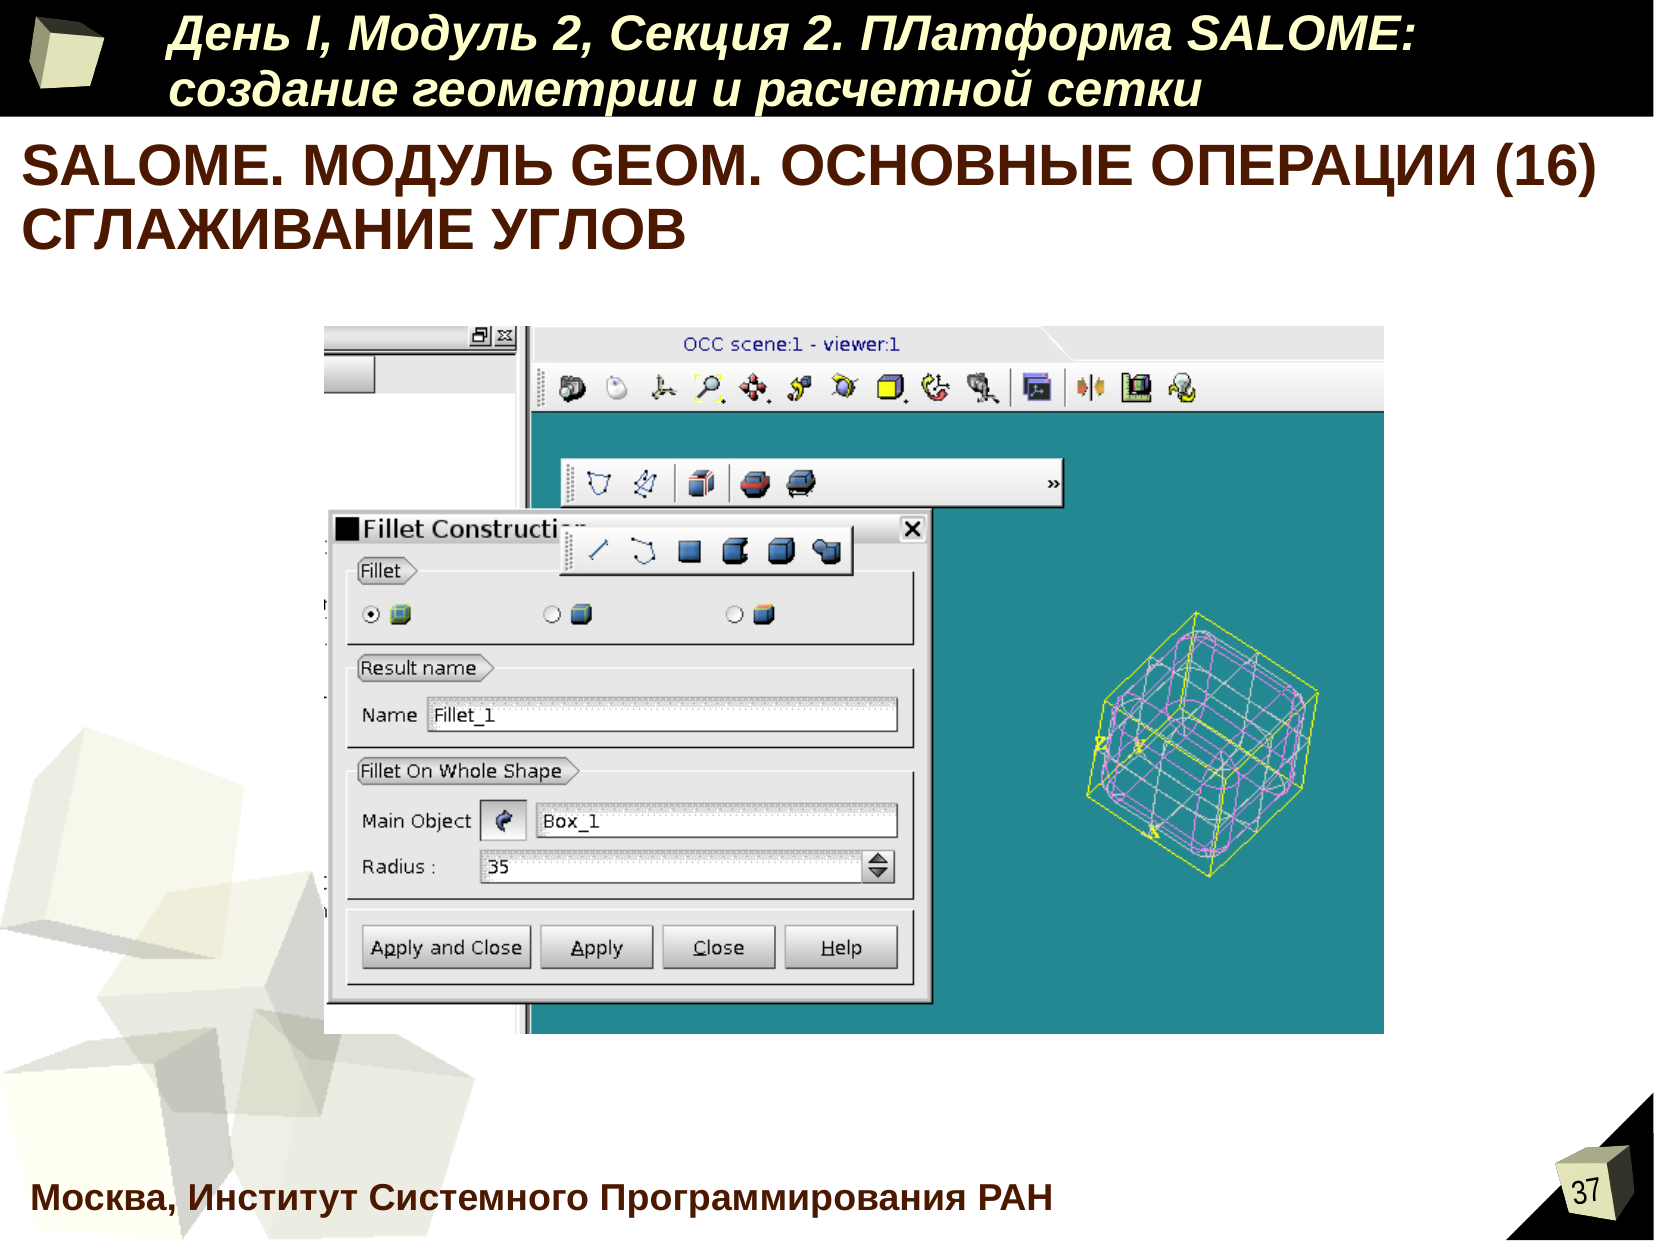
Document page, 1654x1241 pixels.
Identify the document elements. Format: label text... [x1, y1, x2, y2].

picture [464, 1193, 472, 1198]
picture [0, 326, 1384, 1241]
text_box SALOME. МОДУЛЬ GEOM. ОСНОВНЫЕ ОПЕРАЦИИ (16) СГЛАЖИВАНИЕ УГЛОВ [6, 124, 1654, 270]
